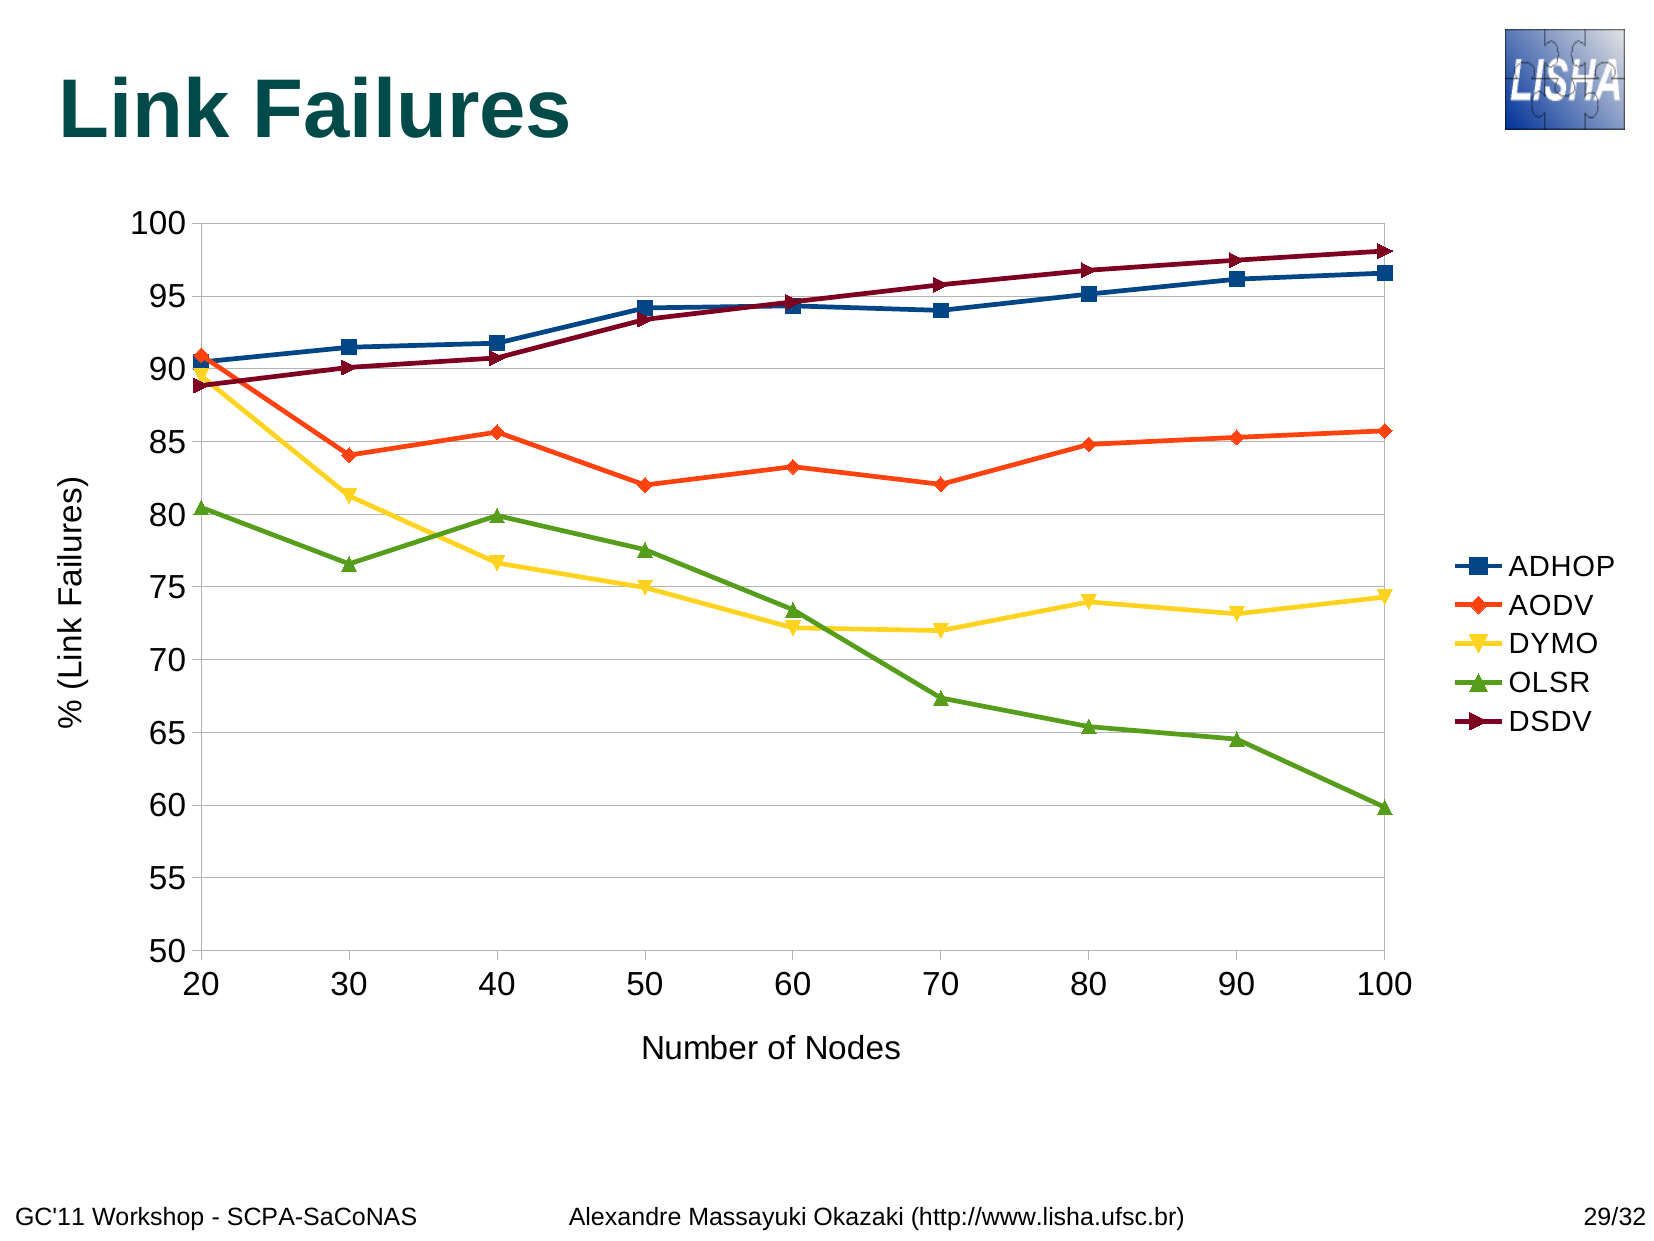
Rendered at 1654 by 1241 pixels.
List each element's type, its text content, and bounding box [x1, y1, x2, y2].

picture [1595, 29, 1625, 130]
title Link Failures [58, 11, 1595, 187]
chart [15, 187, 1639, 1101]
